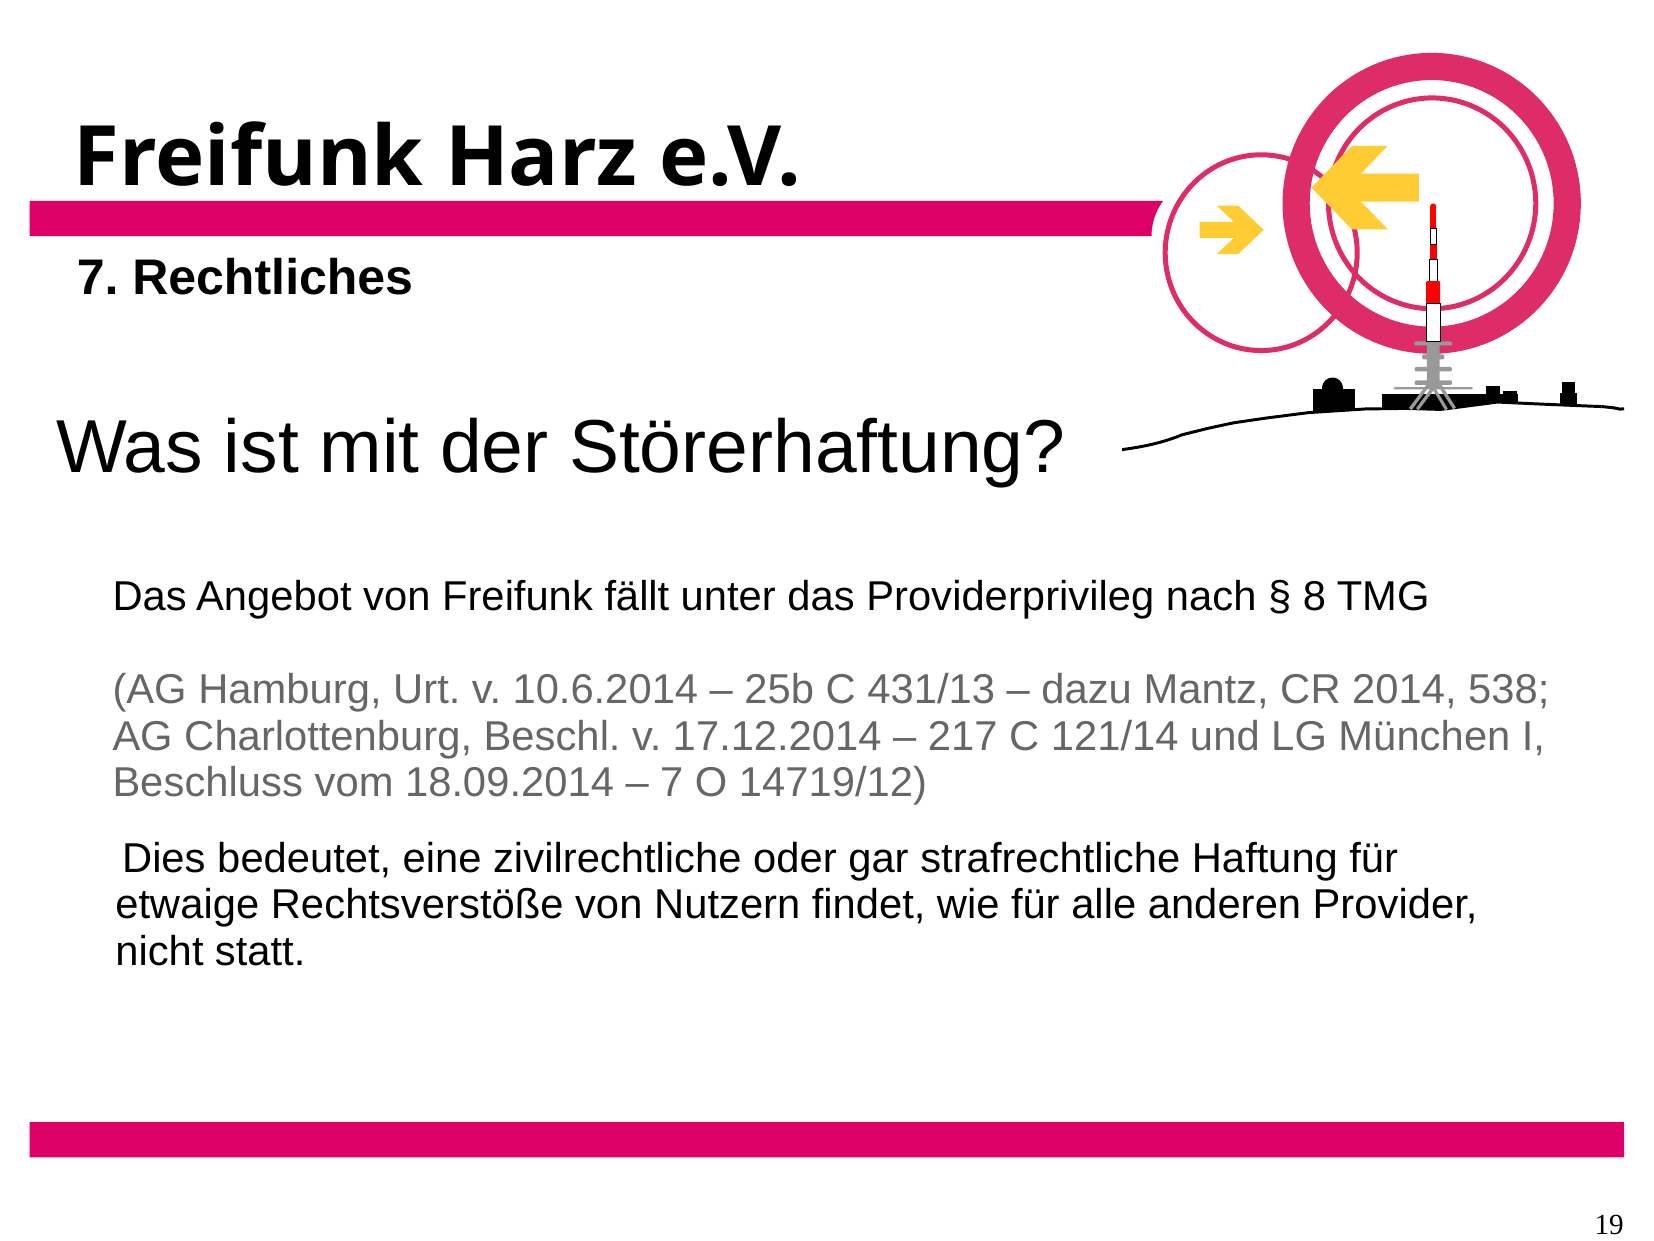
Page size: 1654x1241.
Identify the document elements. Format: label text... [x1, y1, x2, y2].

list Das Angebot von Freifunk fällt unter das Providerprivileg nach § 8 TMG (AG Hamburg, Urt. v. 10.6.2014 – 25b C 431/13 – dazu Mantz, CR 2014, 538; AG Charlottenburg, Beschl. v. 17.12.2014 – 217 C 121/14 und LG München I, Beschluss vom 18.09.2014 – 7 O 14719/12) Dies bedeutet, eine zivilrechtliche oder gar strafrechtliche Haftung für etwaige Rechtsverstöße von Nutzern findet, wie für alle anderen Provider, nicht statt. [41, 572, 1595, 1123]
title Was ist mit der Störerhaftung? [0, 390, 1341, 502]
text_box 7. Rechtliches [76, 218, 697, 337]
